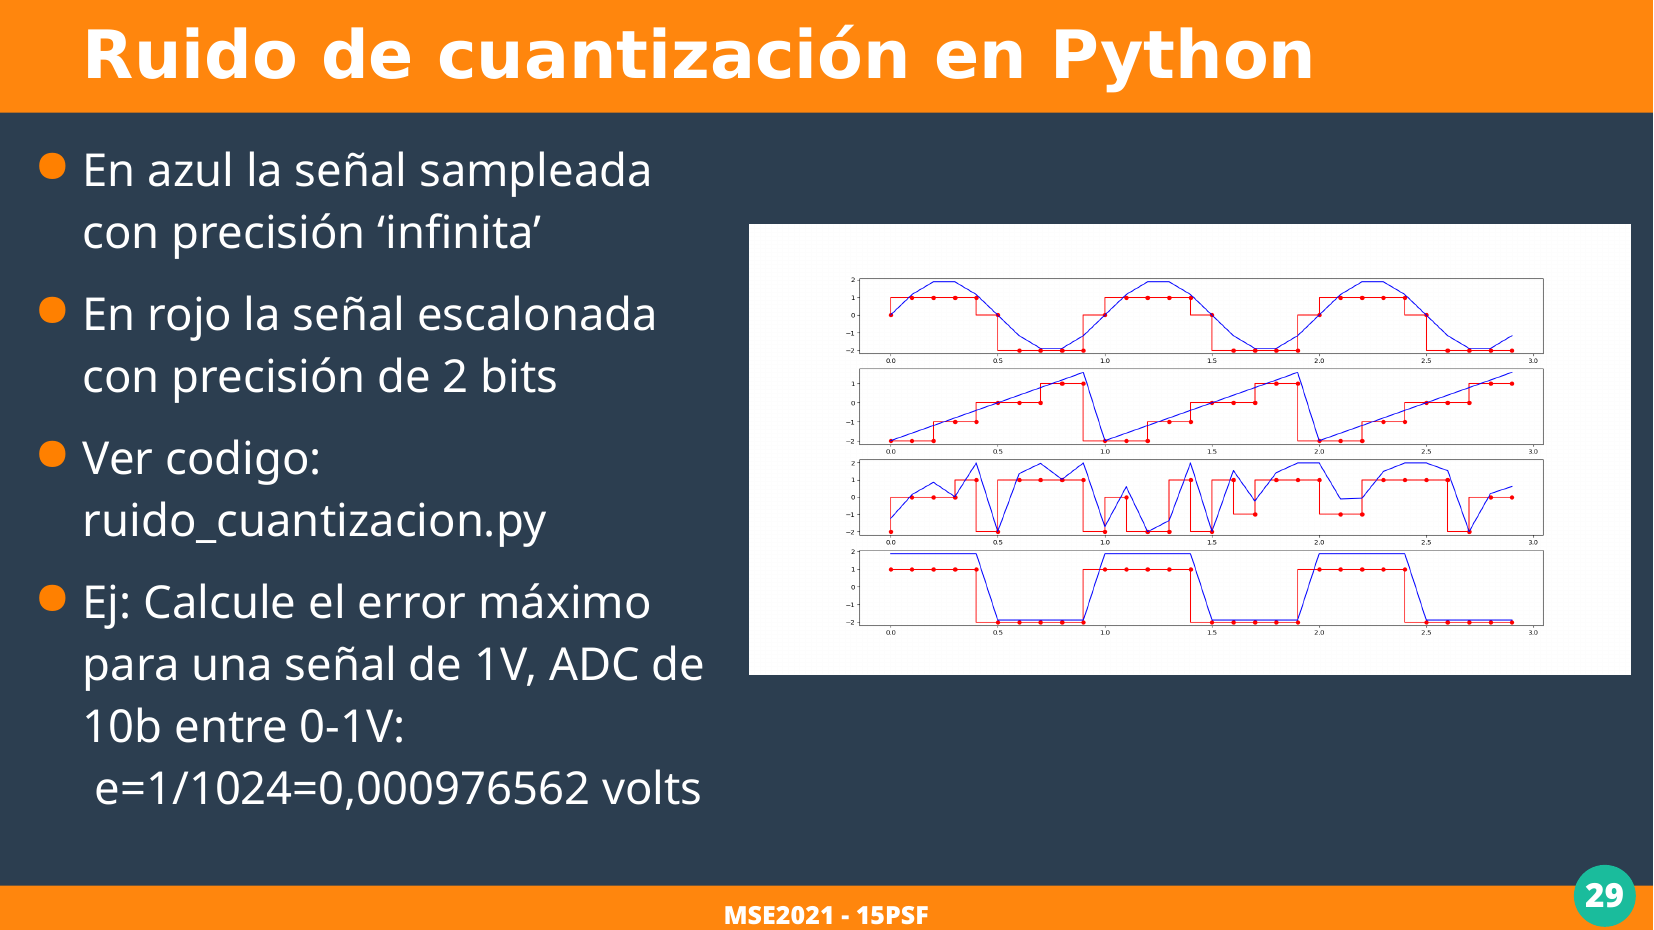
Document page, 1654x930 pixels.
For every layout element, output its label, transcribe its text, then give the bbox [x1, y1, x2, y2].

picture [749, 224, 1631, 676]
title Ruido de cuantización en Python [0, 16, 1653, 113]
list En azul la señal sampleada con precisión ‘infinita’ En rojo la señal escalonada con precisión de 2 bits Ver codigo: ruido_cuantizacion.py Ej: Calcule el error máximo para una señal de 1V, ADC de 10b entre 0-1V: e=1/1024=0,000976562 volts [18, 137, 713, 863]
